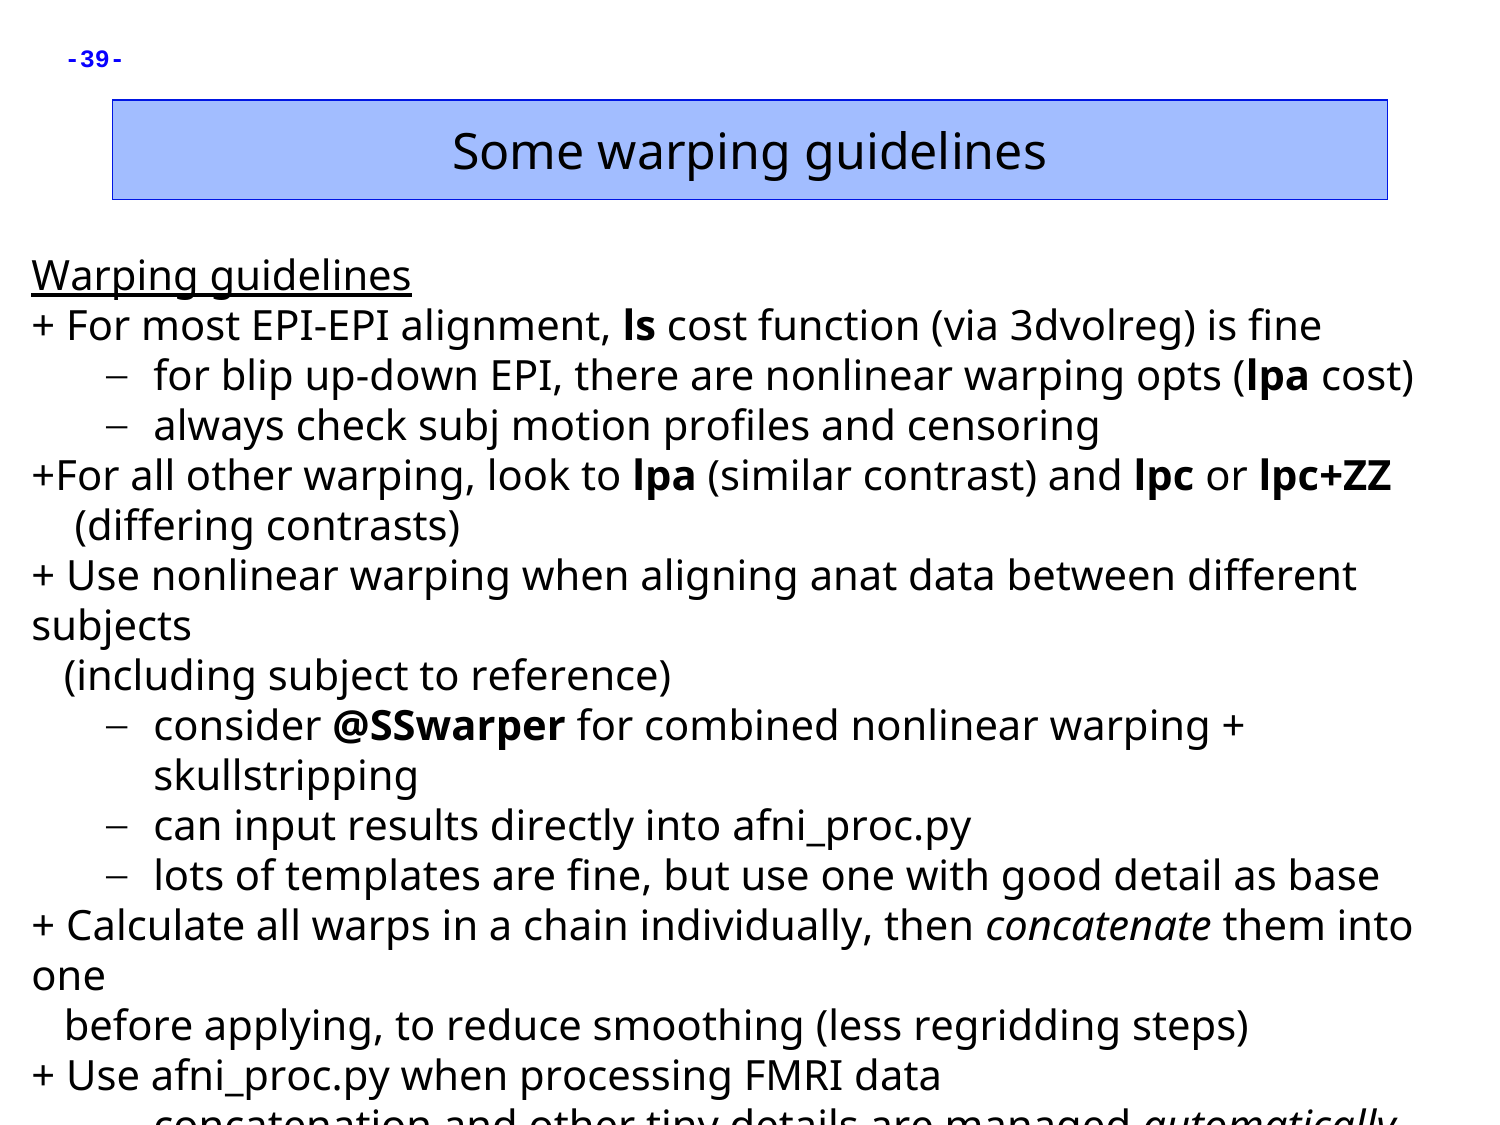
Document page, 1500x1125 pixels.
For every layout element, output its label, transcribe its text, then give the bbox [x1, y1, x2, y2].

text_box Some warping guidelines [112, 99, 1388, 200]
text_box Warping guidelines + For most EPI-EPI alignment, ls cost function (via 3dvolreg) is fine for blip up-down EPI, there are nonlinear warping opts (lpa cost) always check subj motion profiles and censoring +For all other warping, look to lpa (similar contrast) and lpc or lpc+ZZ (differing contrasts) + Use nonlinear warping when aligning anat data between different subjects (including subject to reference) consider @SSwarper for combined nonlinear warping + skullstripping can input results directly into afni_proc.py lots of templates are fine, but use one with good detail as base + Calculate all warps in a chain individually, then concatenate them into one before applying, to reduce smoothing (less regridding steps) + Use afni_proc.py when processing FMRI data concatenation and other tiny details are managed automatically [15, 239, 1500, 1048]
